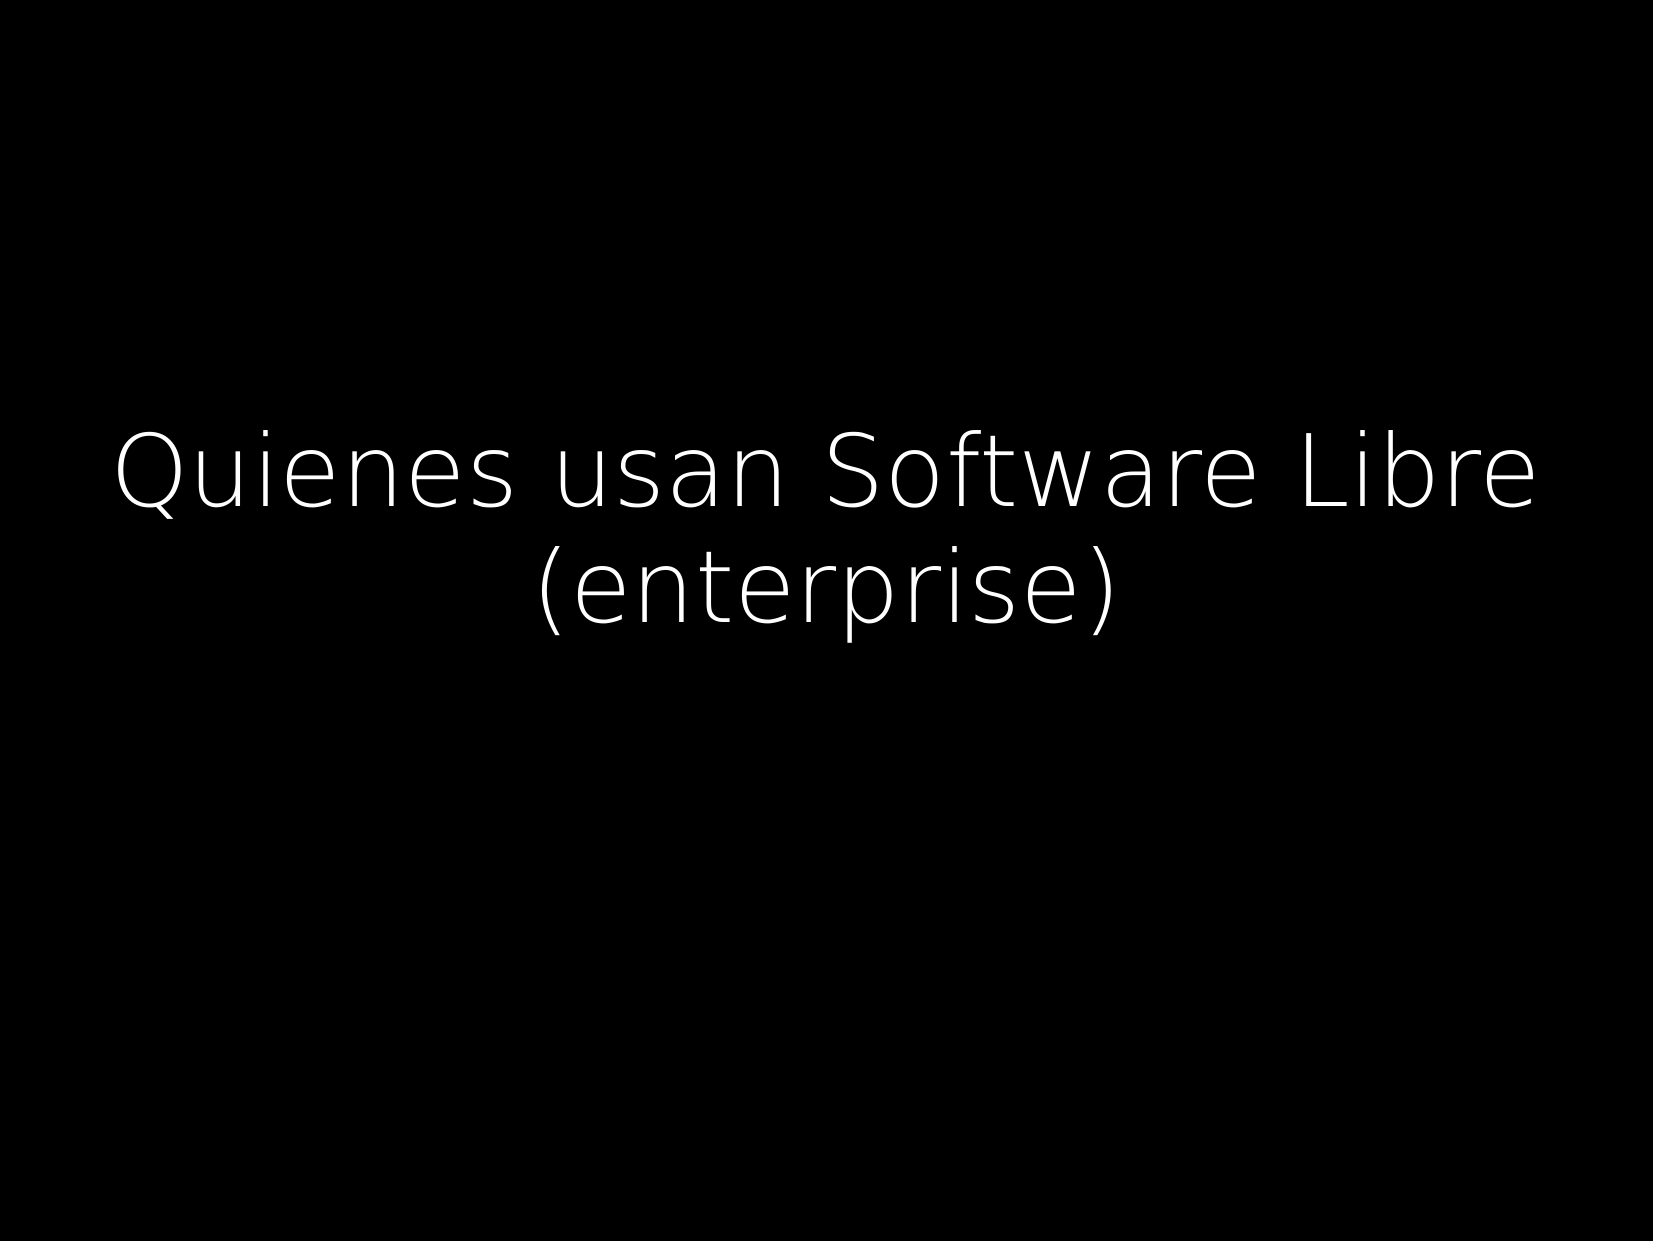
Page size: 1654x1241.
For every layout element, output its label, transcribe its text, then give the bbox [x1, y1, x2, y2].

subtitle Quienes usan Software Libre (enterprise) [82, 49, 1571, 1010]
